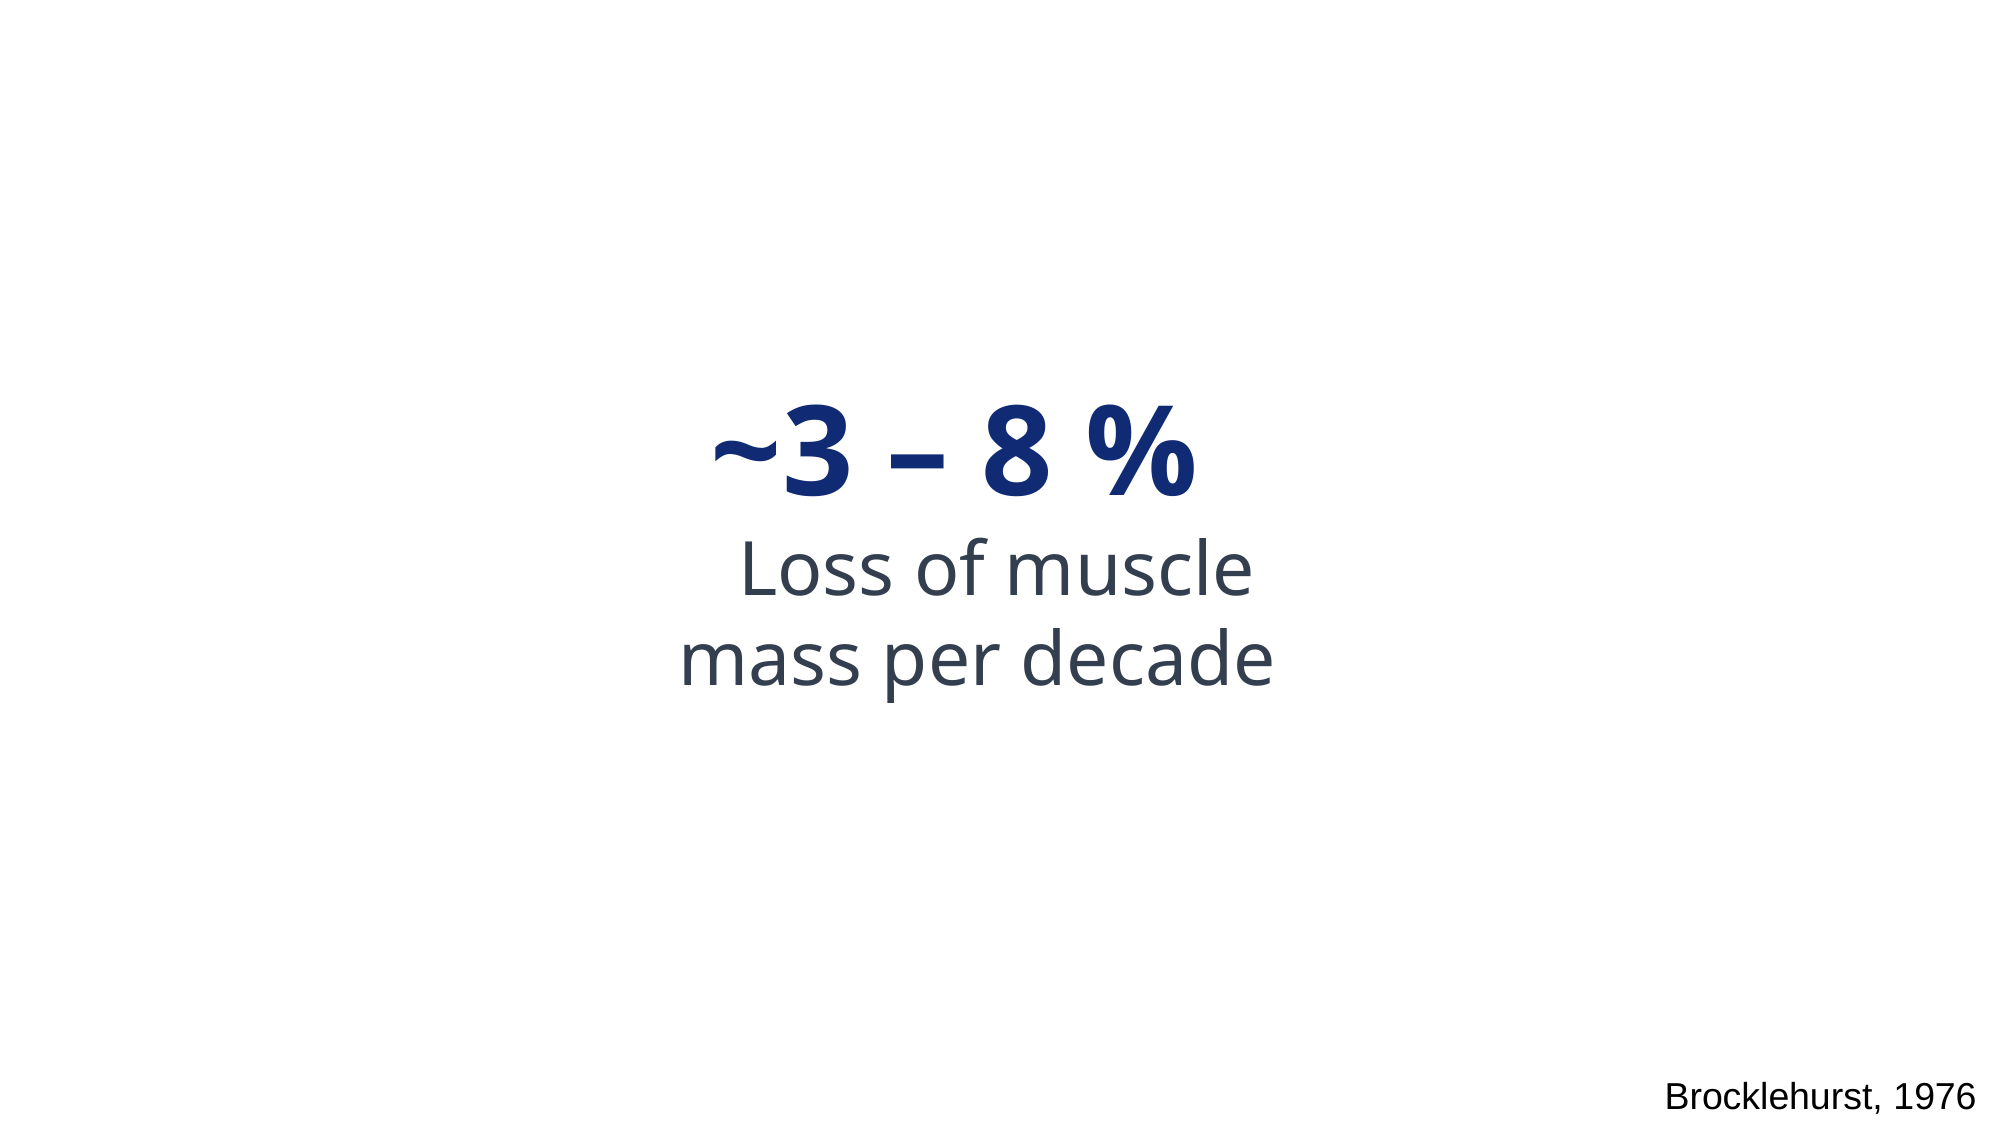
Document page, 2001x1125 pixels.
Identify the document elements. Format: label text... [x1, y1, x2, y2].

text_box Brocklehurst, 1976 [1650, 1064, 1992, 1124]
text_box ~3 – 8 % Loss of muscle mass per decade [663, 363, 1372, 708]
